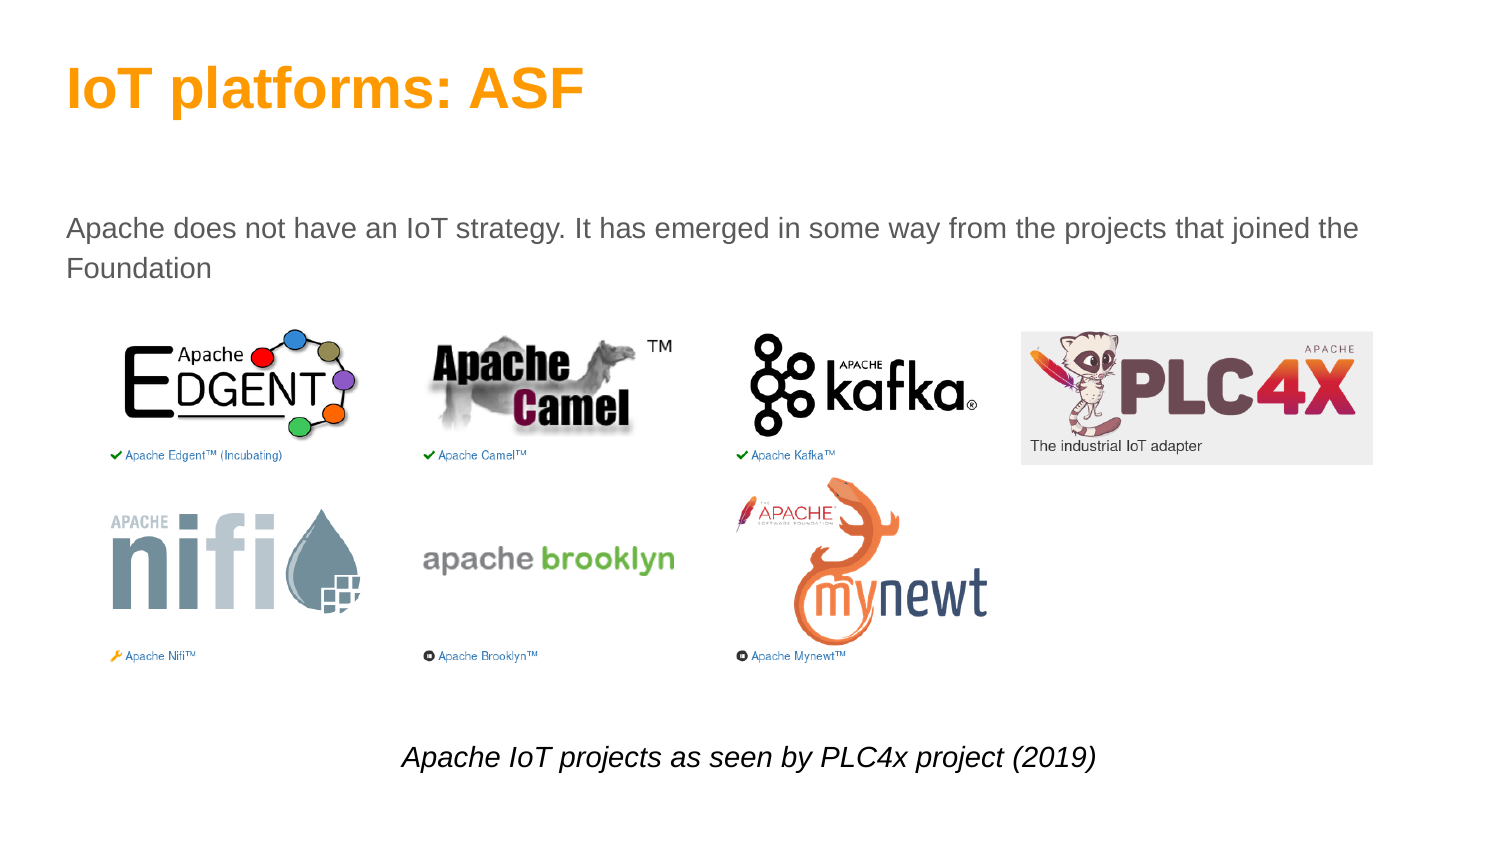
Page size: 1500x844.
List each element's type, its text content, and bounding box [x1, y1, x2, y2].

text_box Apache IoT projects as seen by PLC4x project (2019) [366, 723, 1134, 802]
title IoT platforms: ASF [51, 35, 1449, 130]
list Apache does not have an IoT strategy. It has emerged in some way from the projects that joined the Foundation [51, 189, 1449, 750]
picture [78, 324, 1373, 675]
